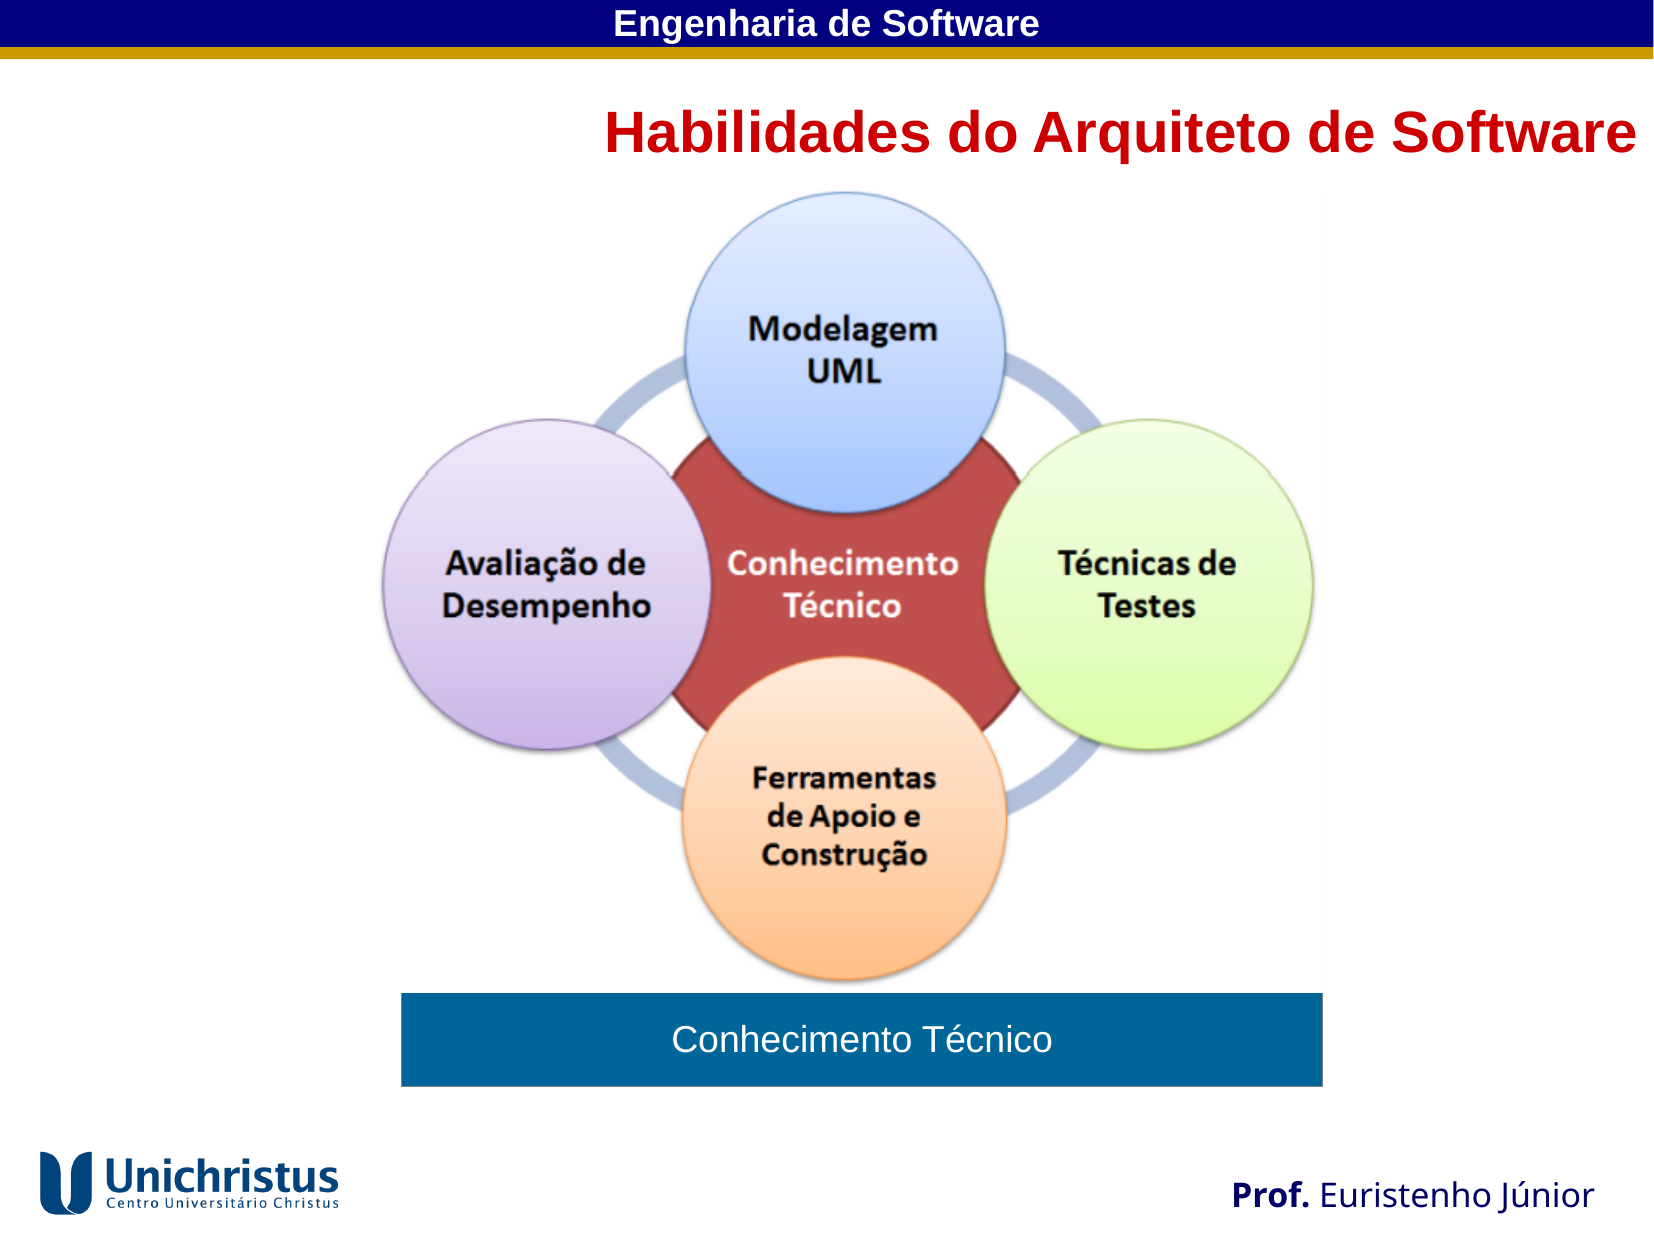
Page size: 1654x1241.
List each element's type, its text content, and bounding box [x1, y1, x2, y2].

text_box Habilidades do Arquiteto de Software [589, 92, 1654, 173]
text_box Engenharia de Software [0, 0, 1654, 47]
picture [35, 1148, 343, 1217]
text_box Prof. Euristenho Júnior [1216, 1163, 1654, 1224]
text_box Conhecimento Técnico [401, 993, 1323, 1087]
text_box [0, 47, 1654, 60]
picture [343, 178, 1347, 993]
